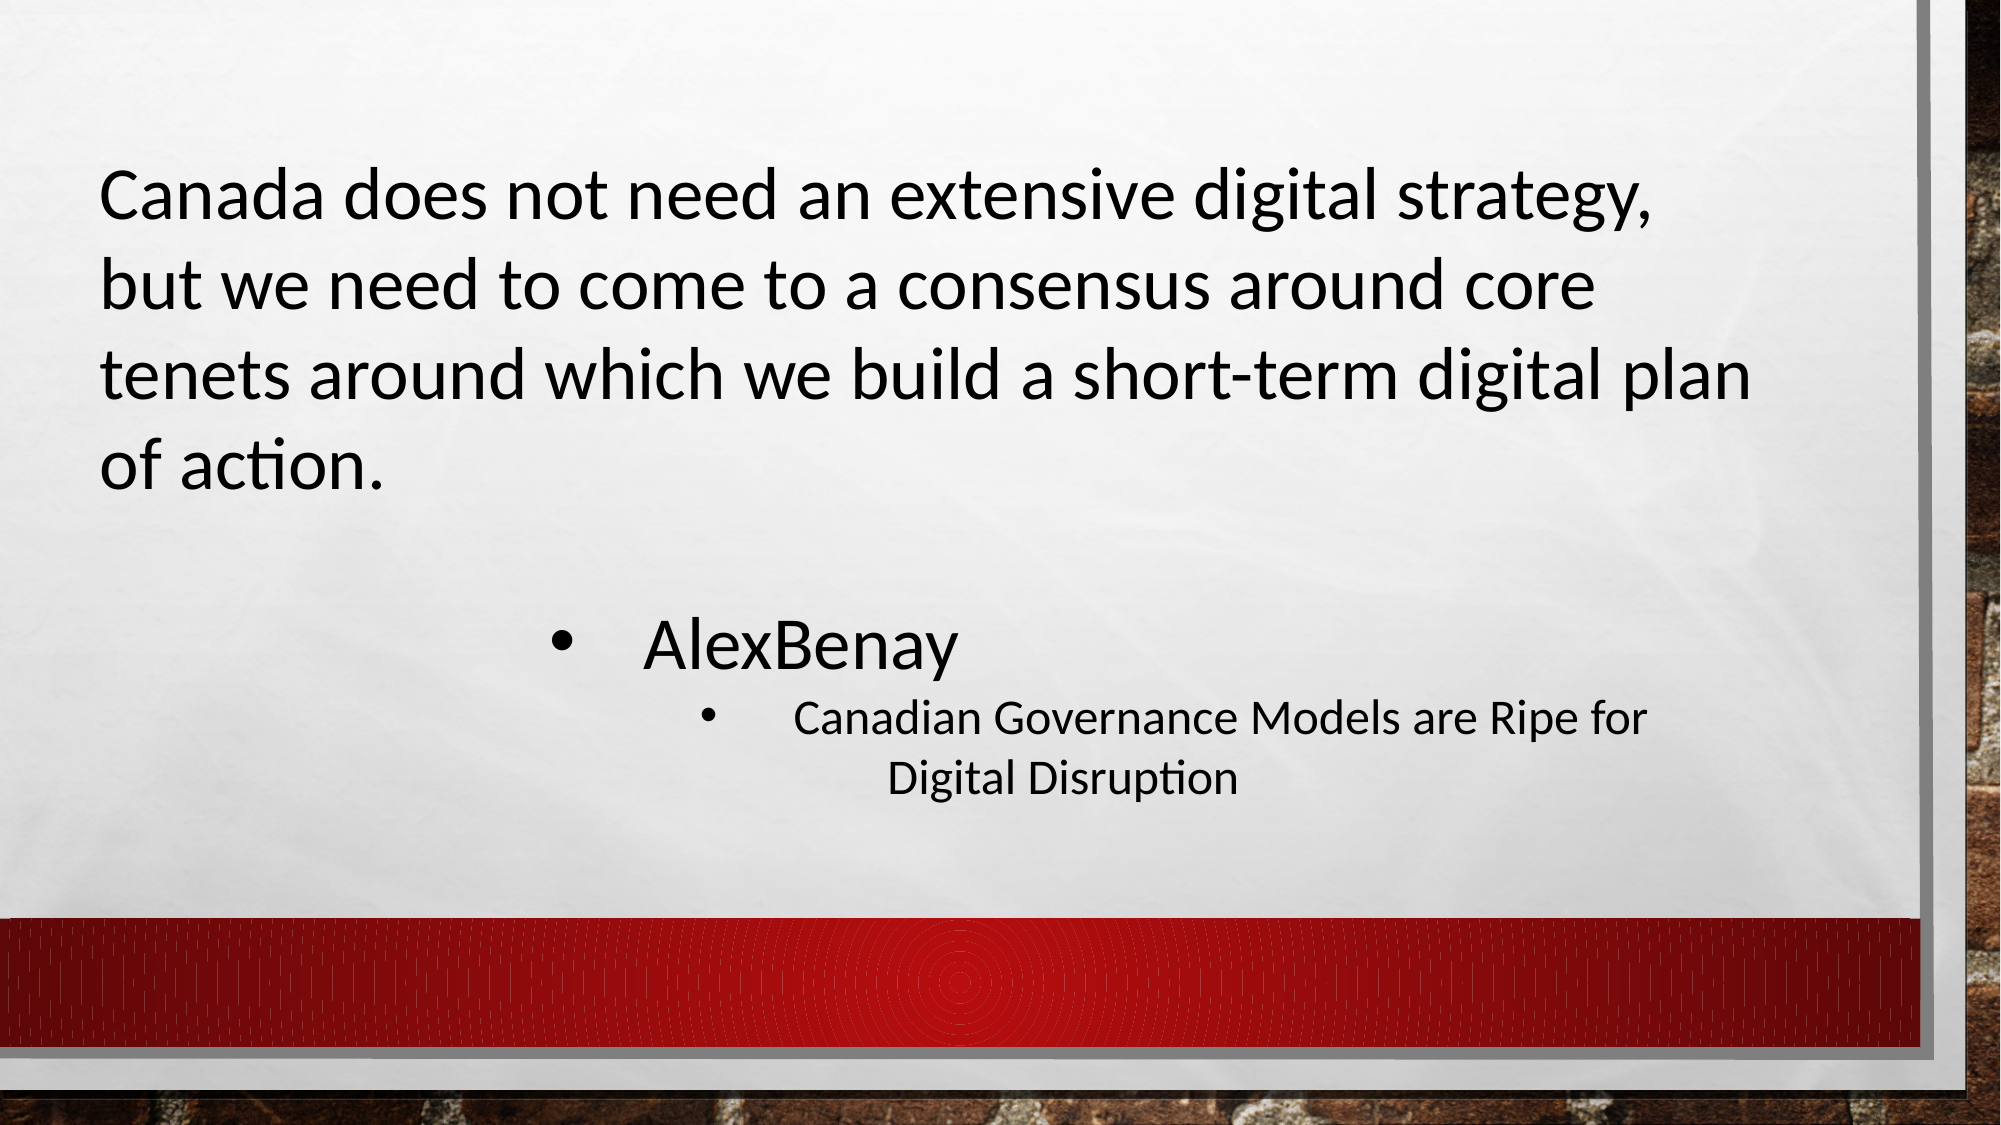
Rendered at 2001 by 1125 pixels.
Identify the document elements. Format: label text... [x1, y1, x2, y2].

text_box Canada does not need an extensive digital strategy, but we need to come to a consensus around core tenets around which we build a short-term digital plan of action. Alex Benay Canadian Governance Models are Ripe for Digital Disruption [85, 137, 1771, 902]
